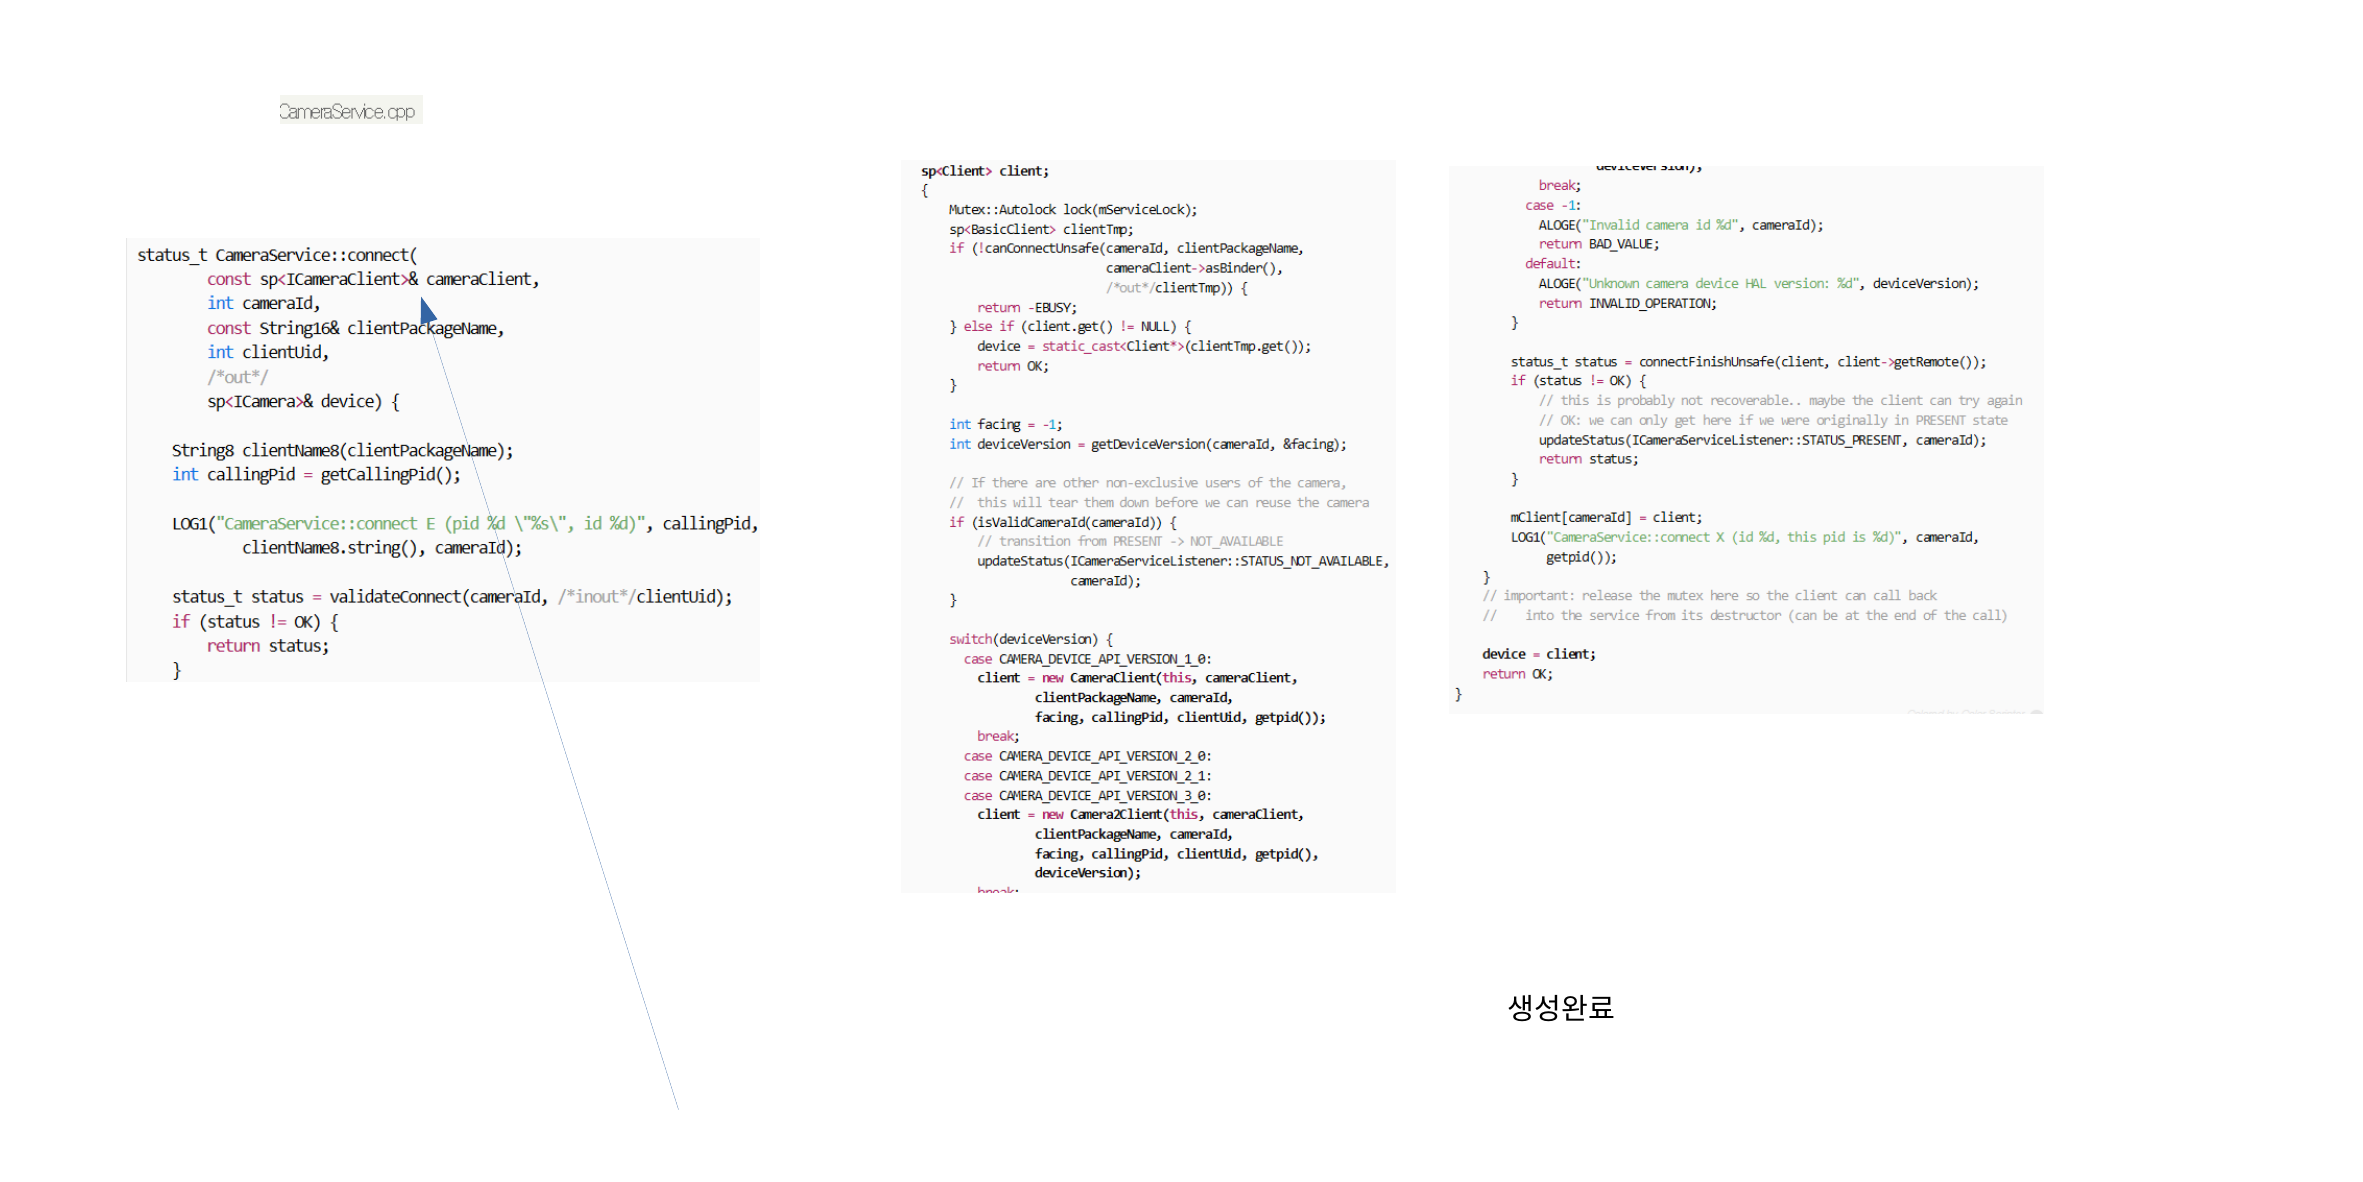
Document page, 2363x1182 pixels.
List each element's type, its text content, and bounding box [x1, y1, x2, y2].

picture [126, 238, 760, 682]
picture [280, 95, 423, 125]
picture [901, 160, 1396, 893]
text_box 생성완료 [1493, 978, 1640, 1023]
picture [1449, 166, 2044, 714]
